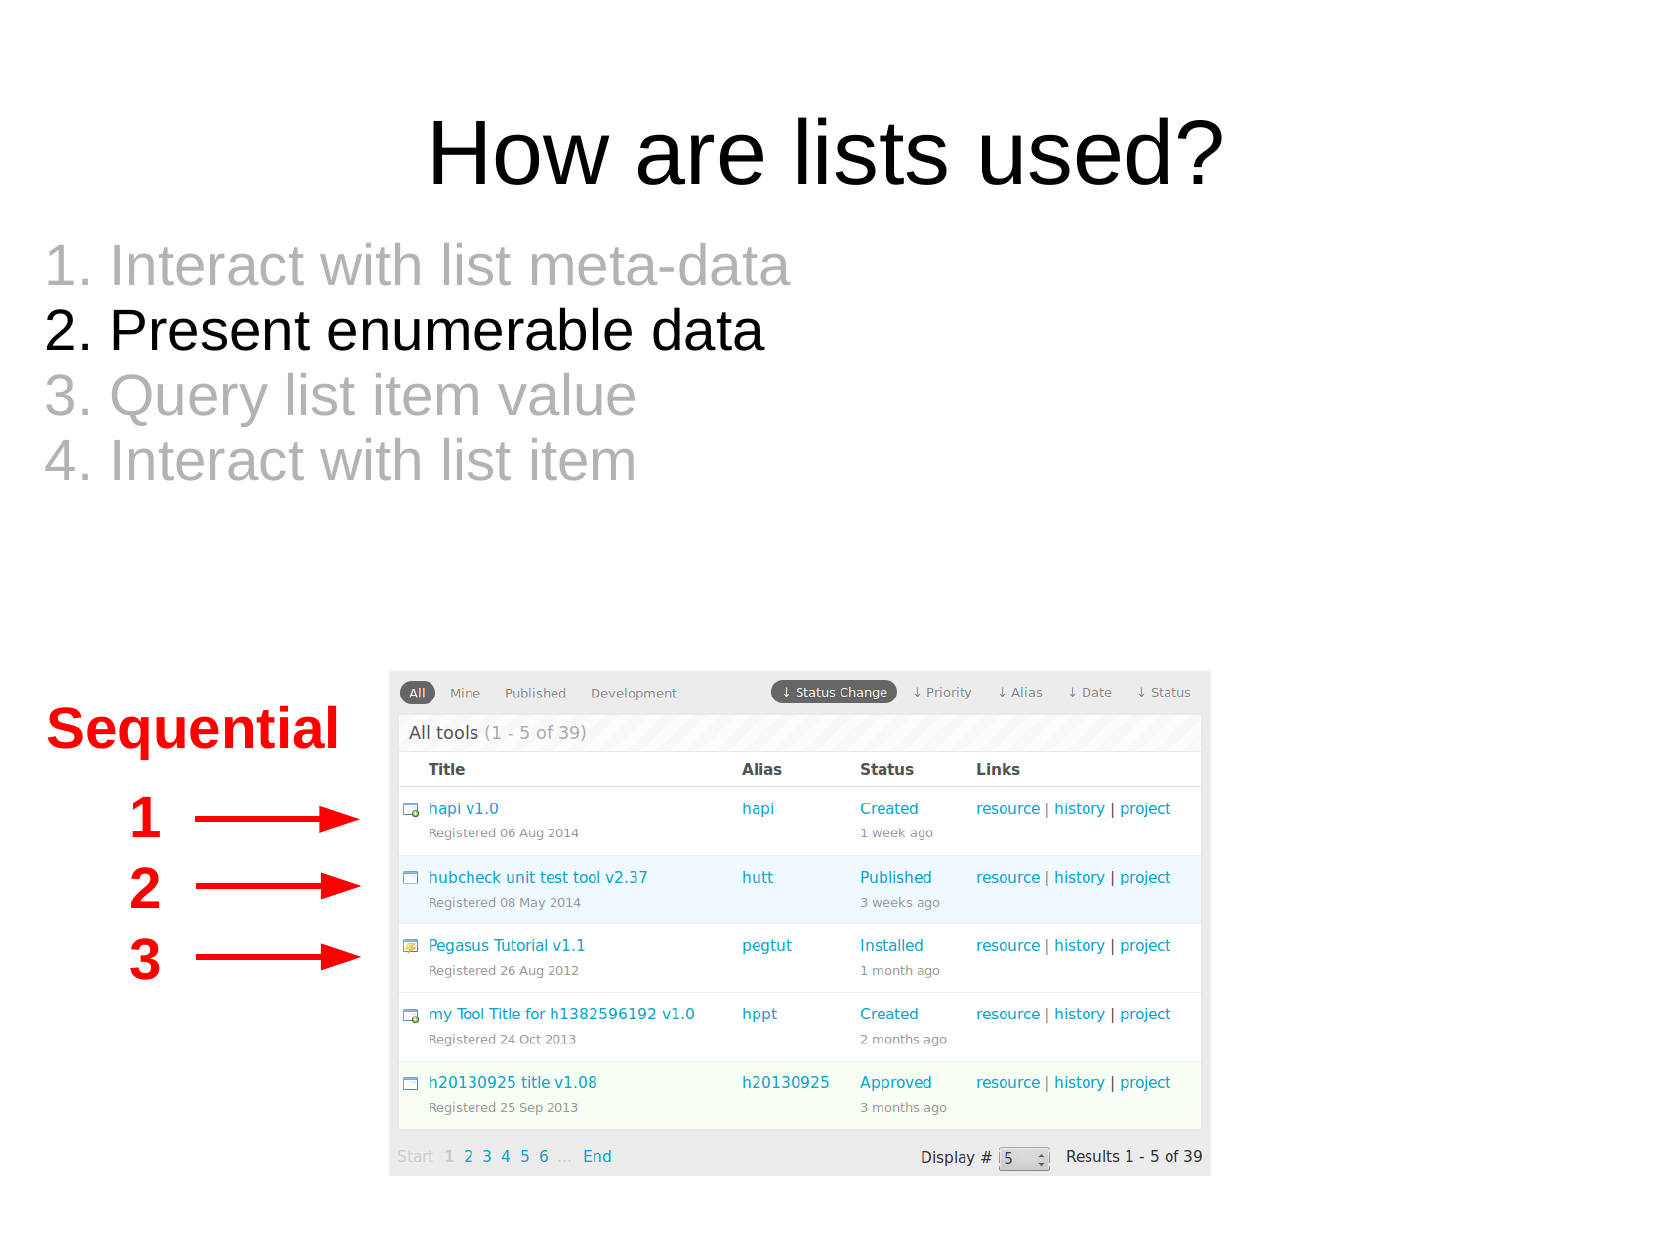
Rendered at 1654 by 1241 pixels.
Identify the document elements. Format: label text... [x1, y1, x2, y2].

text_box [30, 225, 855, 300]
text_box 3 [114, 919, 177, 1000]
text_box 2 [114, 848, 177, 919]
text_box [30, 360, 855, 501]
text_box Sequential [31, 688, 357, 769]
text_box 1. Interact with list meta-data 2. Present enumerable data 3. Query list item value 4. Interact with list item [30, 300, 840, 360]
text_box 1 [114, 777, 177, 848]
title How are lists used? [82, 49, 1571, 257]
picture [389, 671, 1211, 1176]
